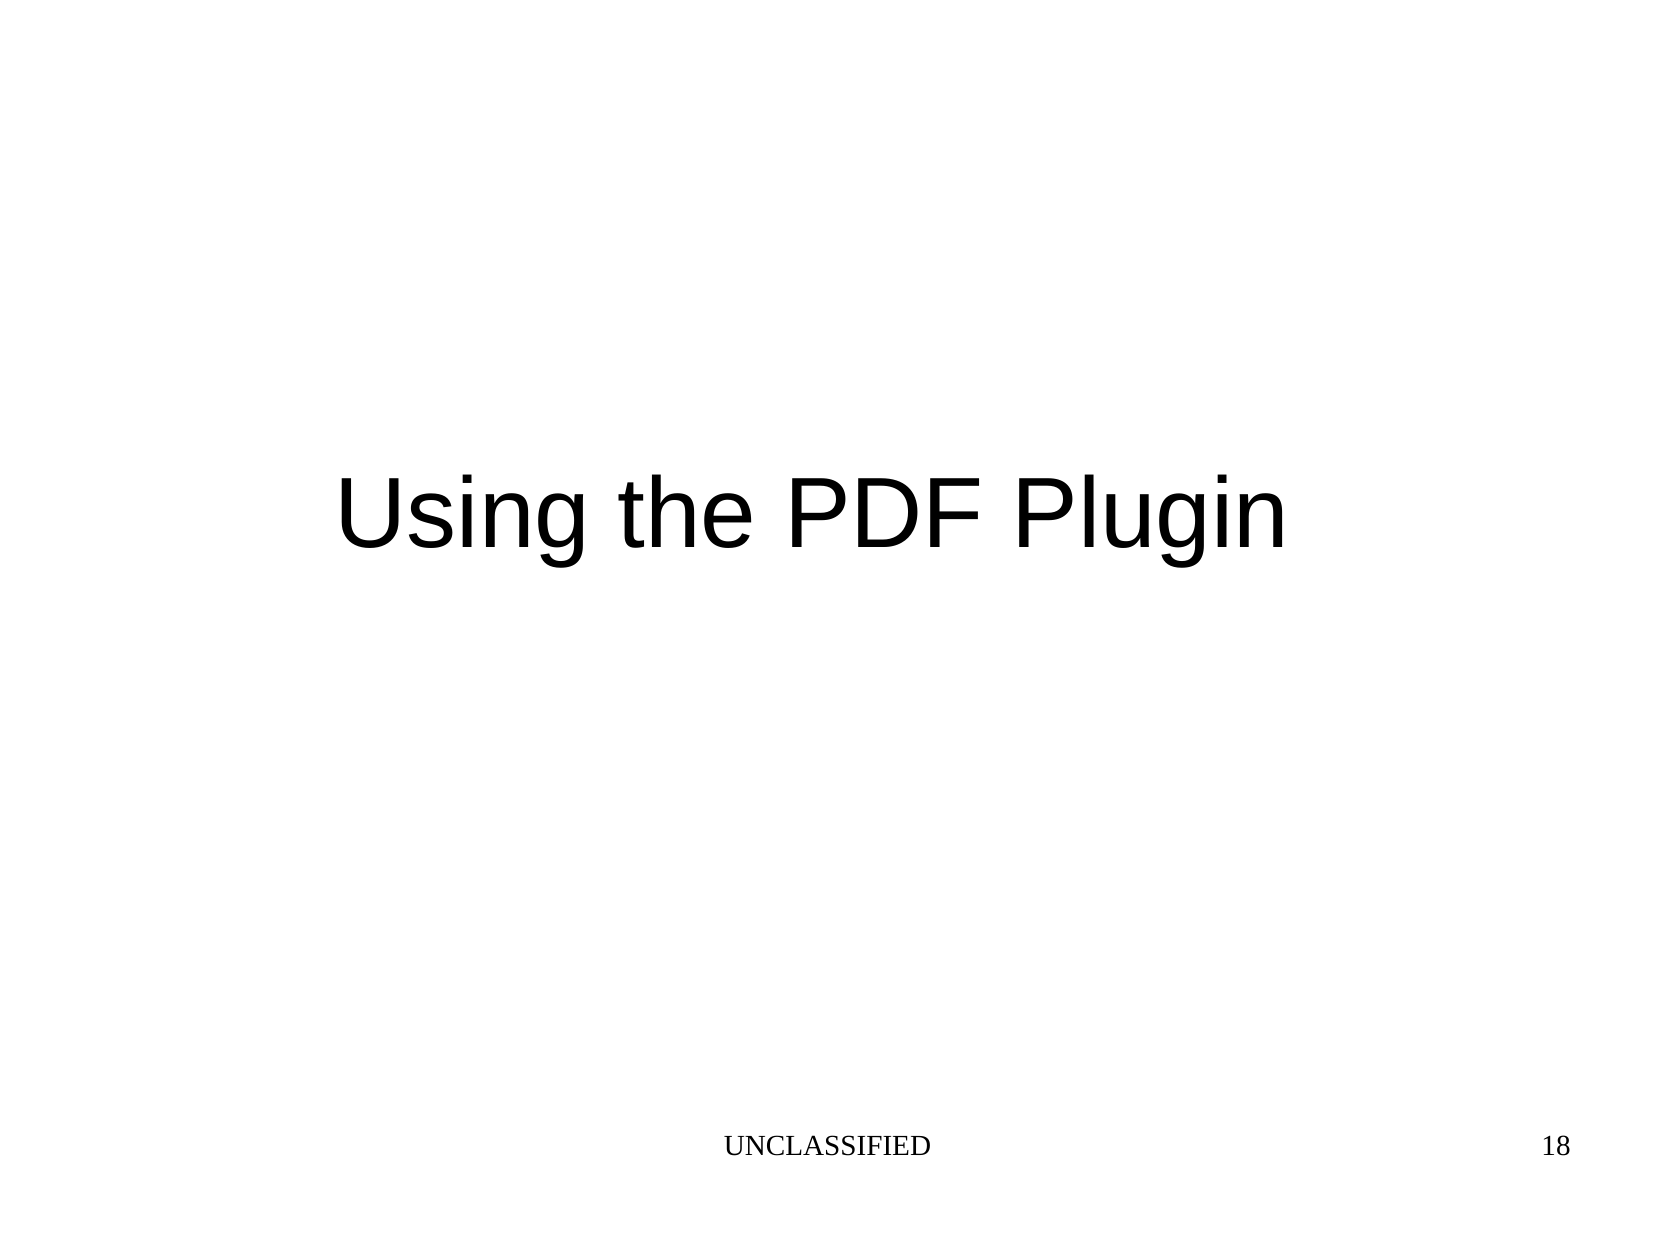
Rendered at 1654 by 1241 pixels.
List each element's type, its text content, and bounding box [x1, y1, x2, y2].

text_box Using the PDF Plugin [320, 450, 1306, 577]
